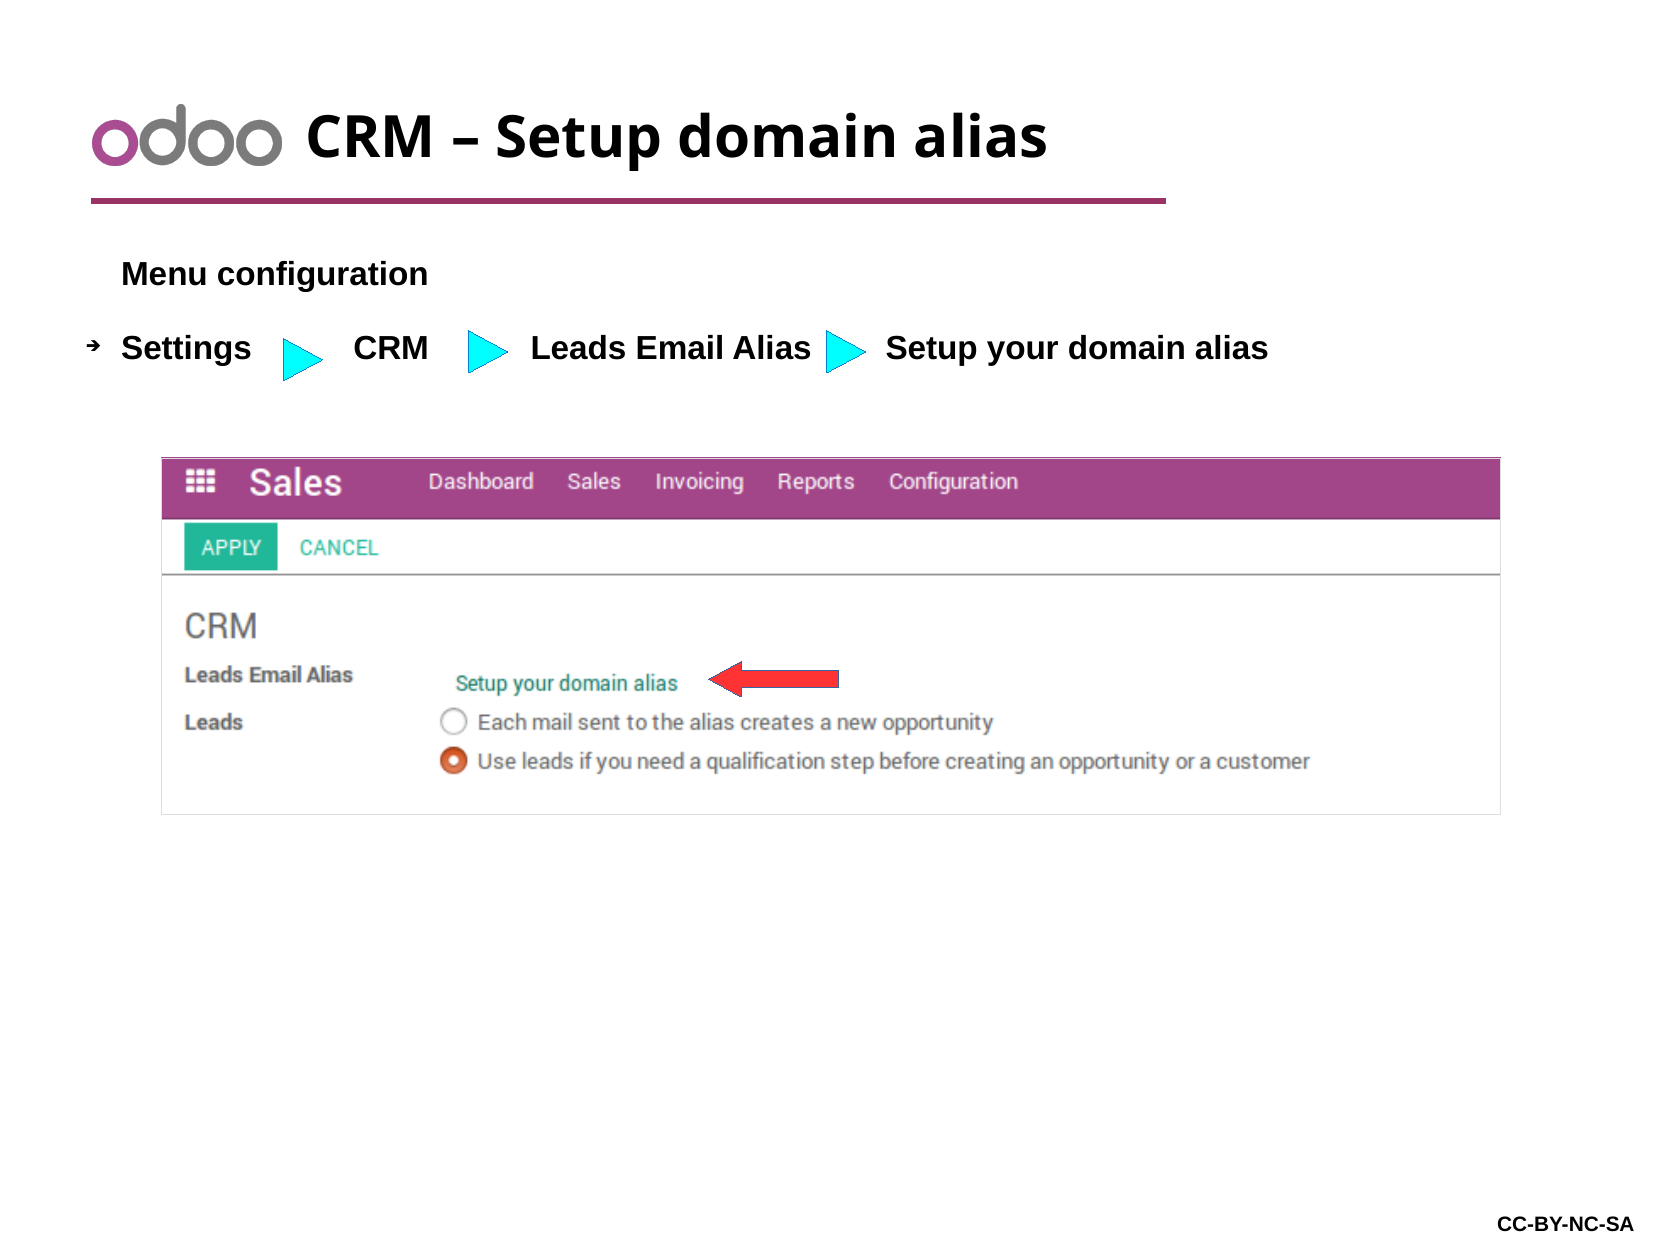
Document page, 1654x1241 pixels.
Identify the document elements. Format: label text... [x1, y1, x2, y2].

text_box [468, 330, 508, 373]
picture [92, 104, 282, 166]
picture [161, 457, 1501, 815]
text_box [708, 661, 839, 697]
text_box [283, 338, 323, 381]
title CRM – Setup domain alias [305, 31, 1568, 239]
text_box CC-BY-NC-SA [1482, 1204, 1654, 1241]
text_box [826, 330, 866, 373]
text_box Menu configuration Settings CRM Leads Email Alias Setup your domain alias [70, 248, 1512, 1138]
